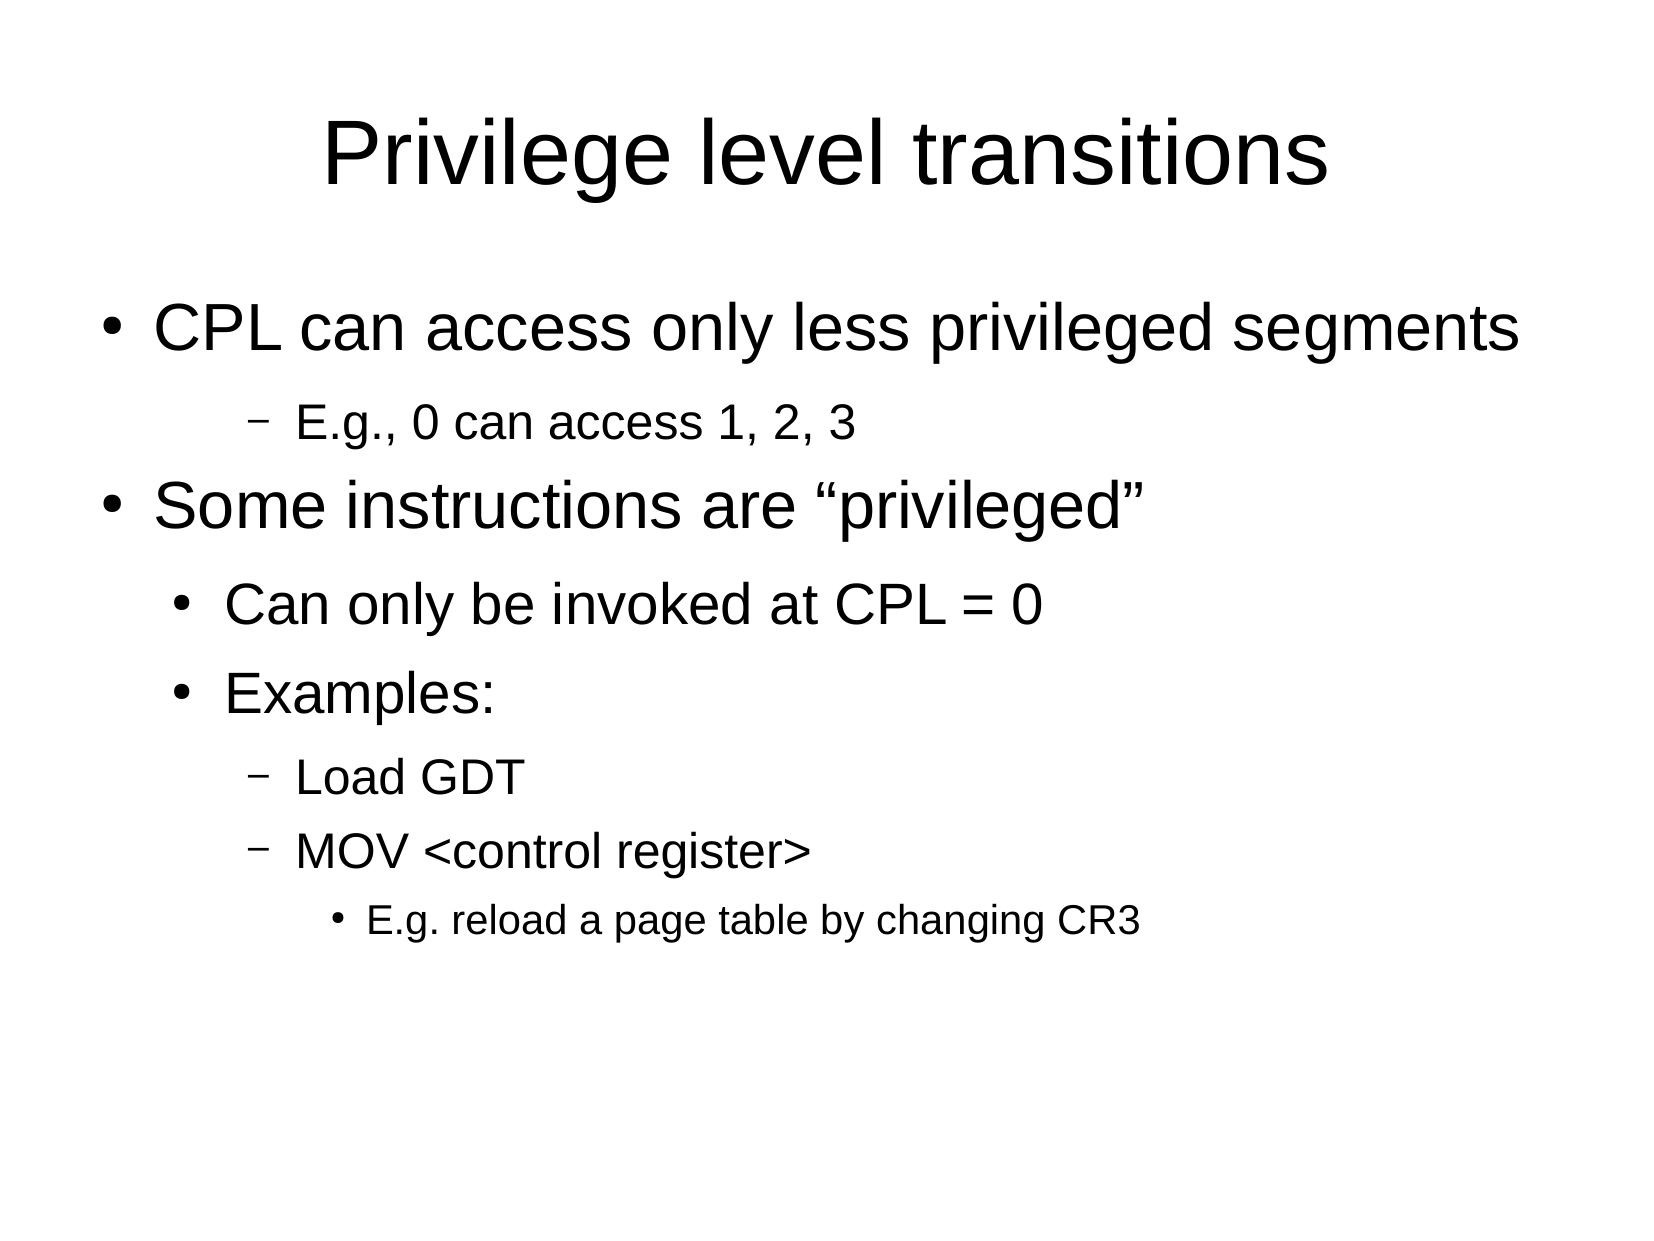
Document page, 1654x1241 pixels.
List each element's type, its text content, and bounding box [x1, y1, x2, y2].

title Privilege level transitions [82, 49, 1571, 257]
list CPL can access only less privileged segments E.g., 0 can access 1, 2, 3 Some instructions are “privileged” Can only be invoked at CPL = 0 Examples: Load GDT MOV <control register> E.g. reload a page table by changing CR3 [82, 290, 1571, 1010]
